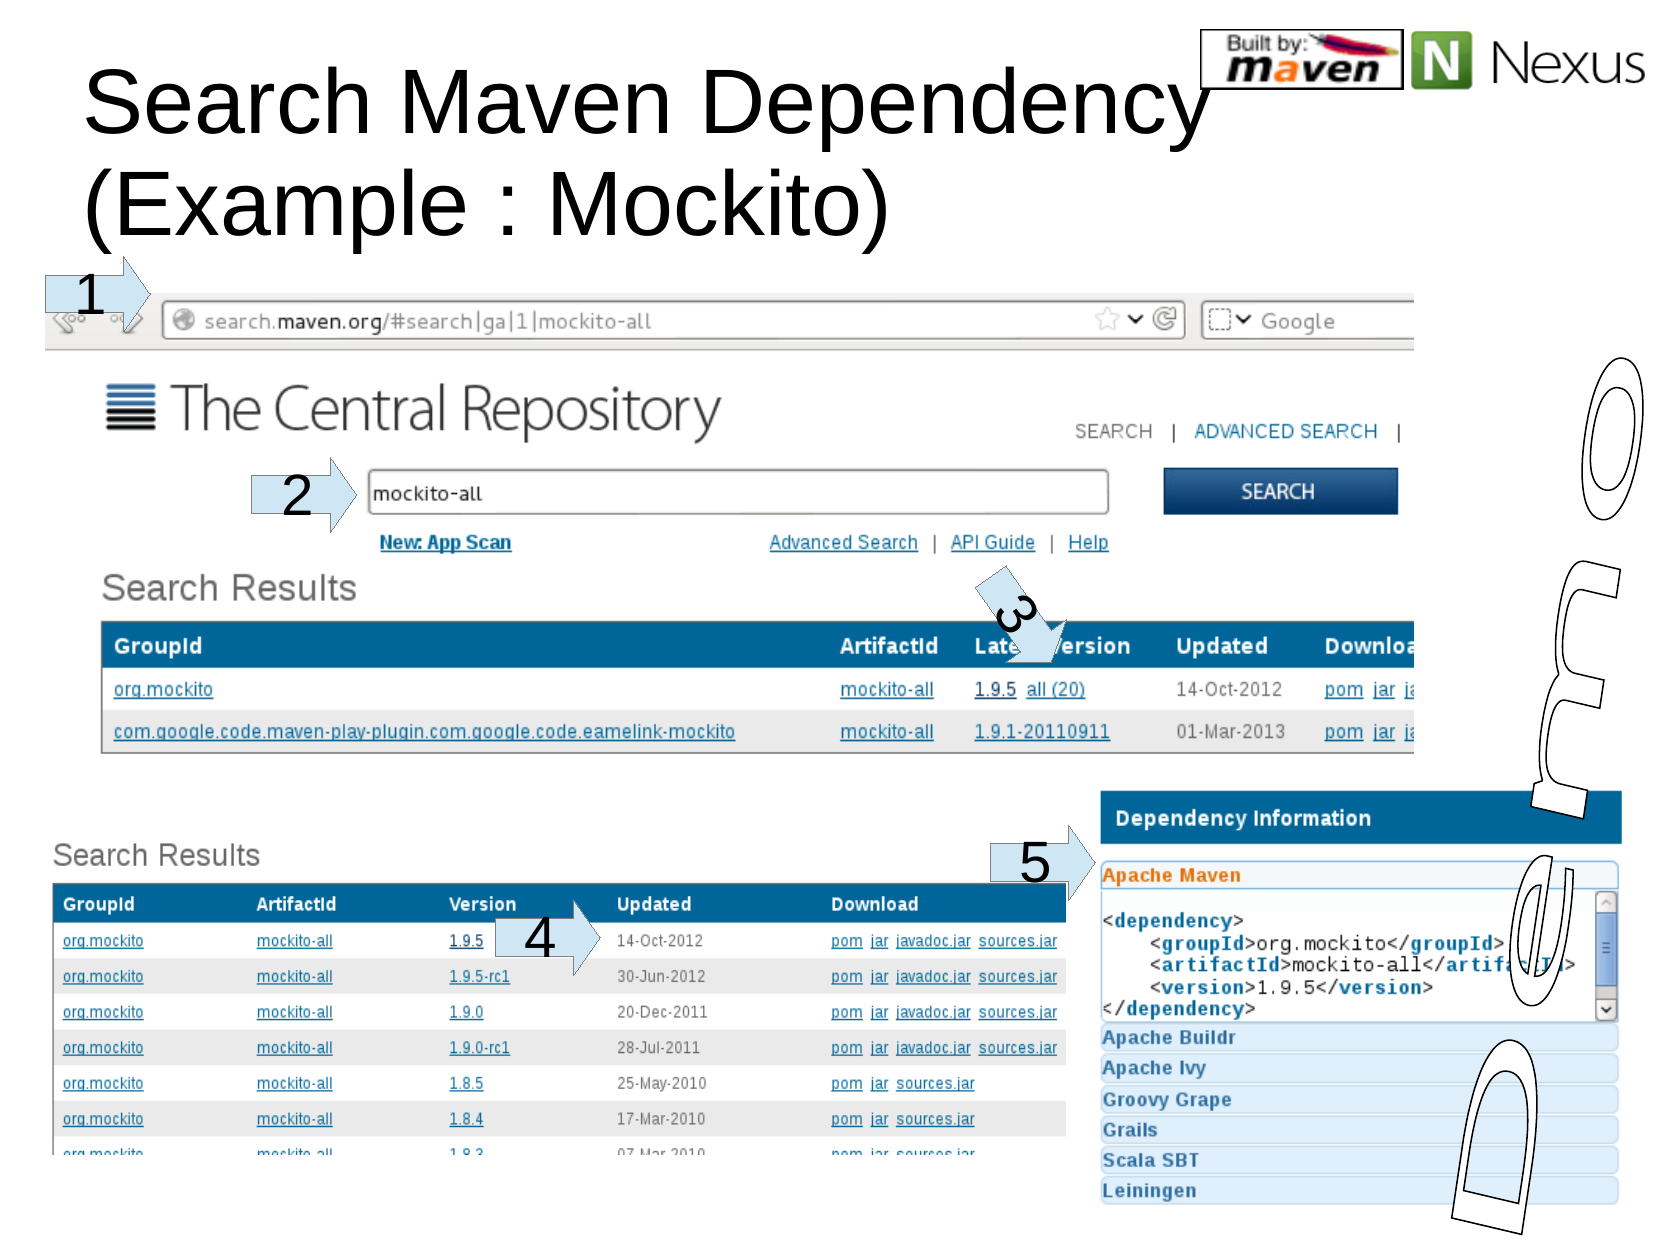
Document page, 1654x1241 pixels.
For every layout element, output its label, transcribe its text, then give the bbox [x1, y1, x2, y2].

picture [887, 642, 909, 653]
text_box Demo [1509, 855, 1574, 1006]
picture [654, 898, 668, 910]
text_box 3 [1005, 609, 1067, 663]
picture [682, 897, 690, 910]
text_box 4 [549, 900, 601, 976]
picture [1055, 638, 1073, 653]
picture [1178, 638, 1190, 653]
picture [1342, 642, 1352, 653]
picture [327, 897, 335, 910]
picture [976, 638, 985, 653]
text_box 2 [290, 457, 357, 533]
picture [1117, 811, 1128, 825]
picture [911, 638, 923, 653]
picture [480, 901, 487, 910]
picture [1394, 642, 1404, 653]
text_box 2 [251, 475, 305, 514]
picture [190, 637, 201, 653]
picture [619, 898, 628, 910]
picture [1009, 642, 1019, 653]
picture [1332, 809, 1343, 825]
picture [473, 901, 478, 910]
picture [1076, 642, 1095, 653]
picture [64, 898, 75, 910]
picture [1261, 814, 1271, 825]
picture [643, 897, 651, 910]
picture [1119, 642, 1129, 653]
picture [156, 642, 166, 653]
picture [288, 897, 293, 910]
picture [1282, 814, 1291, 825]
picture [1200, 29, 1404, 91]
text_box Demo [1451, 1040, 1537, 1235]
picture [1105, 642, 1115, 653]
picture [926, 637, 937, 653]
text_box 5 [990, 843, 1044, 882]
picture [1208, 637, 1218, 653]
picture [1408, 642, 1414, 653]
picture [1295, 814, 1318, 825]
picture [1236, 814, 1247, 830]
title Search Maven Dependency (Example : Mockito) [82, 49, 1571, 257]
picture [45, 293, 1414, 766]
picture [1159, 814, 1168, 825]
text_box 4 [495, 918, 544, 957]
picture [1327, 638, 1338, 653]
picture [1242, 642, 1252, 653]
picture [1347, 814, 1356, 825]
picture [115, 638, 129, 653]
picture [1194, 642, 1204, 658]
picture [133, 642, 140, 653]
picture [125, 897, 133, 910]
text_box 3 [975, 565, 1032, 627]
picture [97, 901, 105, 910]
picture [450, 898, 469, 910]
picture [86, 901, 94, 910]
picture [1222, 639, 1240, 653]
picture [1185, 809, 1195, 825]
picture [1360, 814, 1370, 825]
text_box 4 [530, 924, 544, 944]
picture [1410, 29, 1646, 91]
text_box 1 [94, 256, 151, 332]
picture [1464, 1072, 1527, 1203]
picture [496, 901, 504, 910]
picture [899, 901, 907, 910]
text_box Demo [1530, 561, 1621, 819]
picture [1132, 814, 1142, 825]
picture [989, 639, 1007, 653]
picture [631, 901, 639, 914]
picture [109, 901, 117, 914]
picture [45, 833, 1066, 1156]
picture [1273, 809, 1279, 825]
text_box Demo [1582, 358, 1643, 520]
picture [1355, 642, 1384, 653]
picture [887, 901, 895, 910]
picture [78, 901, 84, 910]
picture [671, 901, 679, 910]
picture [142, 642, 152, 653]
picture [1199, 814, 1208, 825]
picture [833, 898, 842, 910]
picture [295, 901, 303, 910]
picture [170, 642, 180, 658]
picture [305, 901, 312, 910]
picture [841, 637, 885, 653]
picture [1145, 814, 1155, 830]
picture [1095, 779, 1625, 1211]
picture [257, 898, 285, 910]
text_box 1 [45, 275, 89, 313]
picture [909, 897, 917, 910]
text_box 5 [1028, 825, 1096, 901]
picture [1225, 814, 1234, 825]
picture [1172, 814, 1182, 825]
picture [1256, 637, 1267, 653]
picture [1212, 814, 1222, 825]
picture [1322, 814, 1331, 825]
picture [314, 898, 323, 910]
picture [846, 901, 879, 910]
picture [507, 901, 515, 910]
